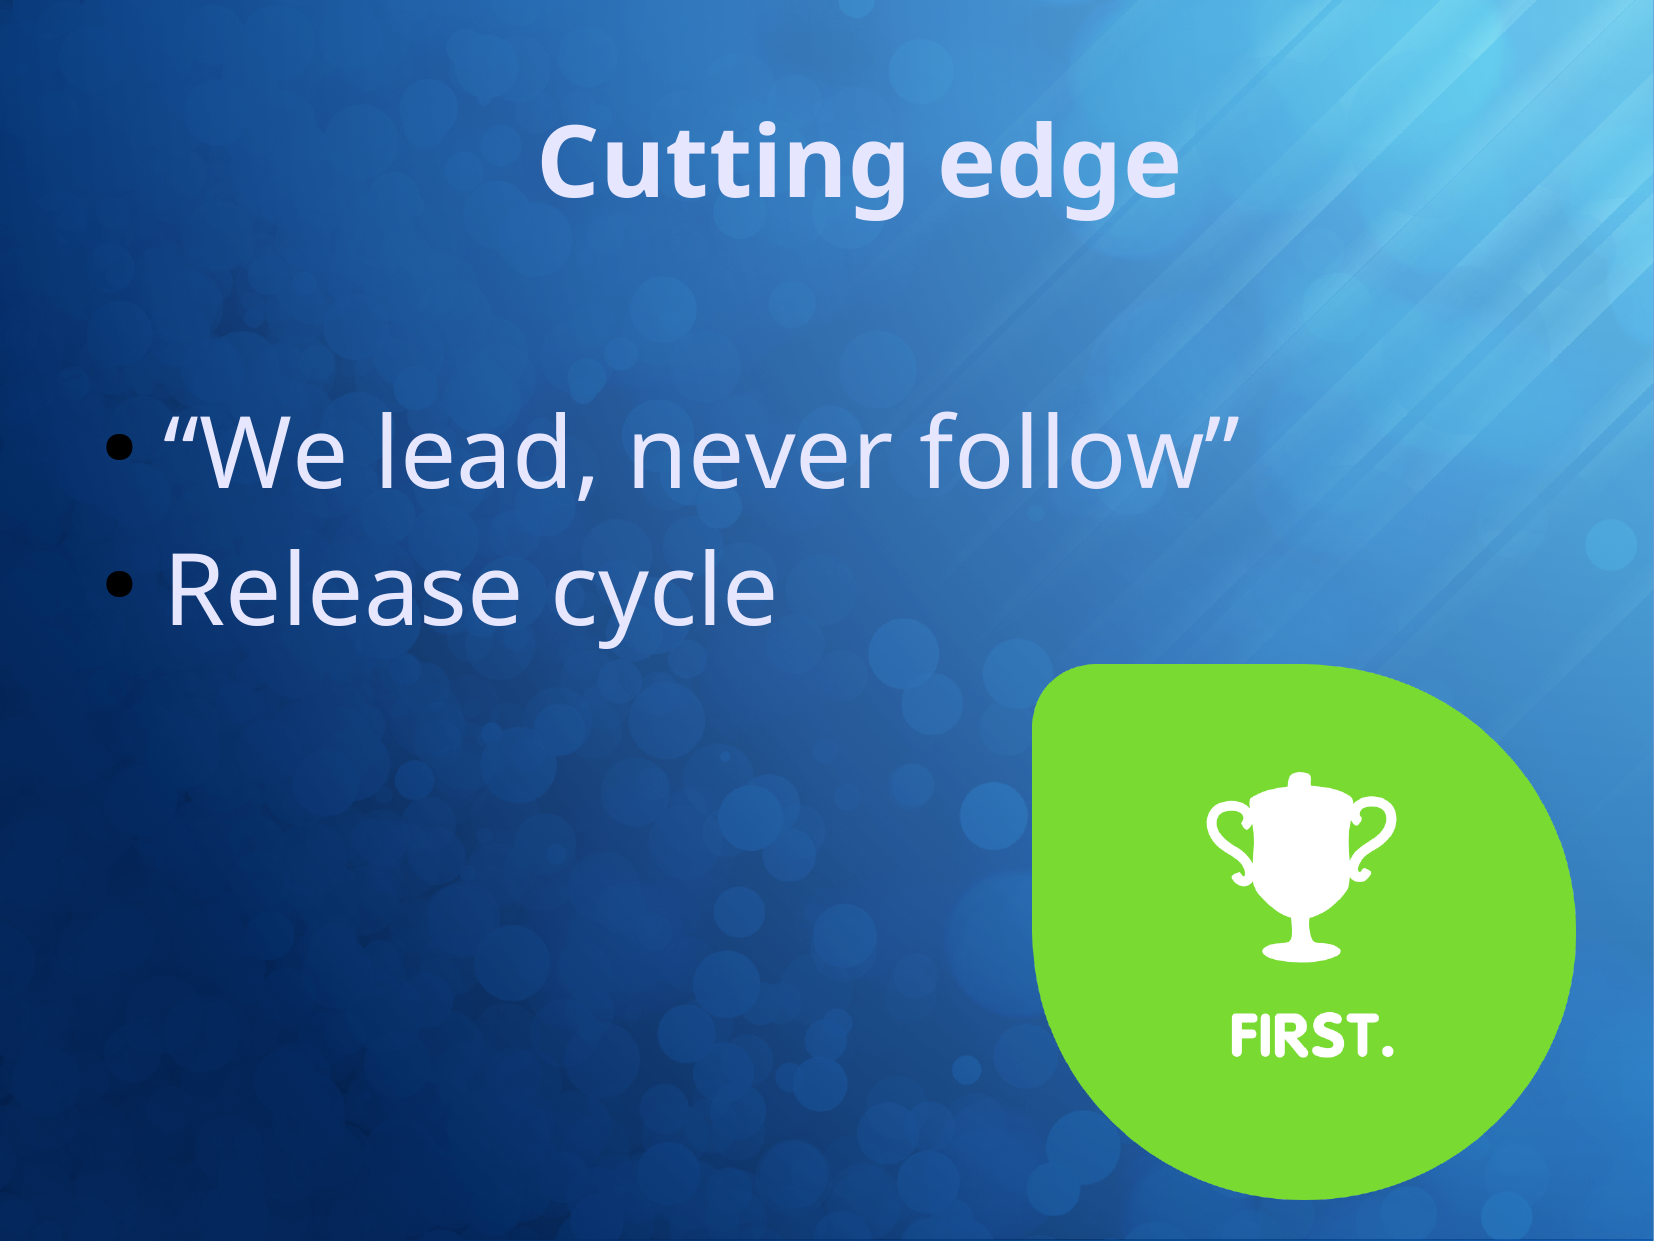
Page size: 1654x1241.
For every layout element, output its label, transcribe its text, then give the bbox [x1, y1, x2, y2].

picture [0, 0, 1654, 1241]
text_box “We lead, never follow” Release cycle [101, 136, 1501, 901]
text_box Cutting edge [97, 92, 1586, 226]
